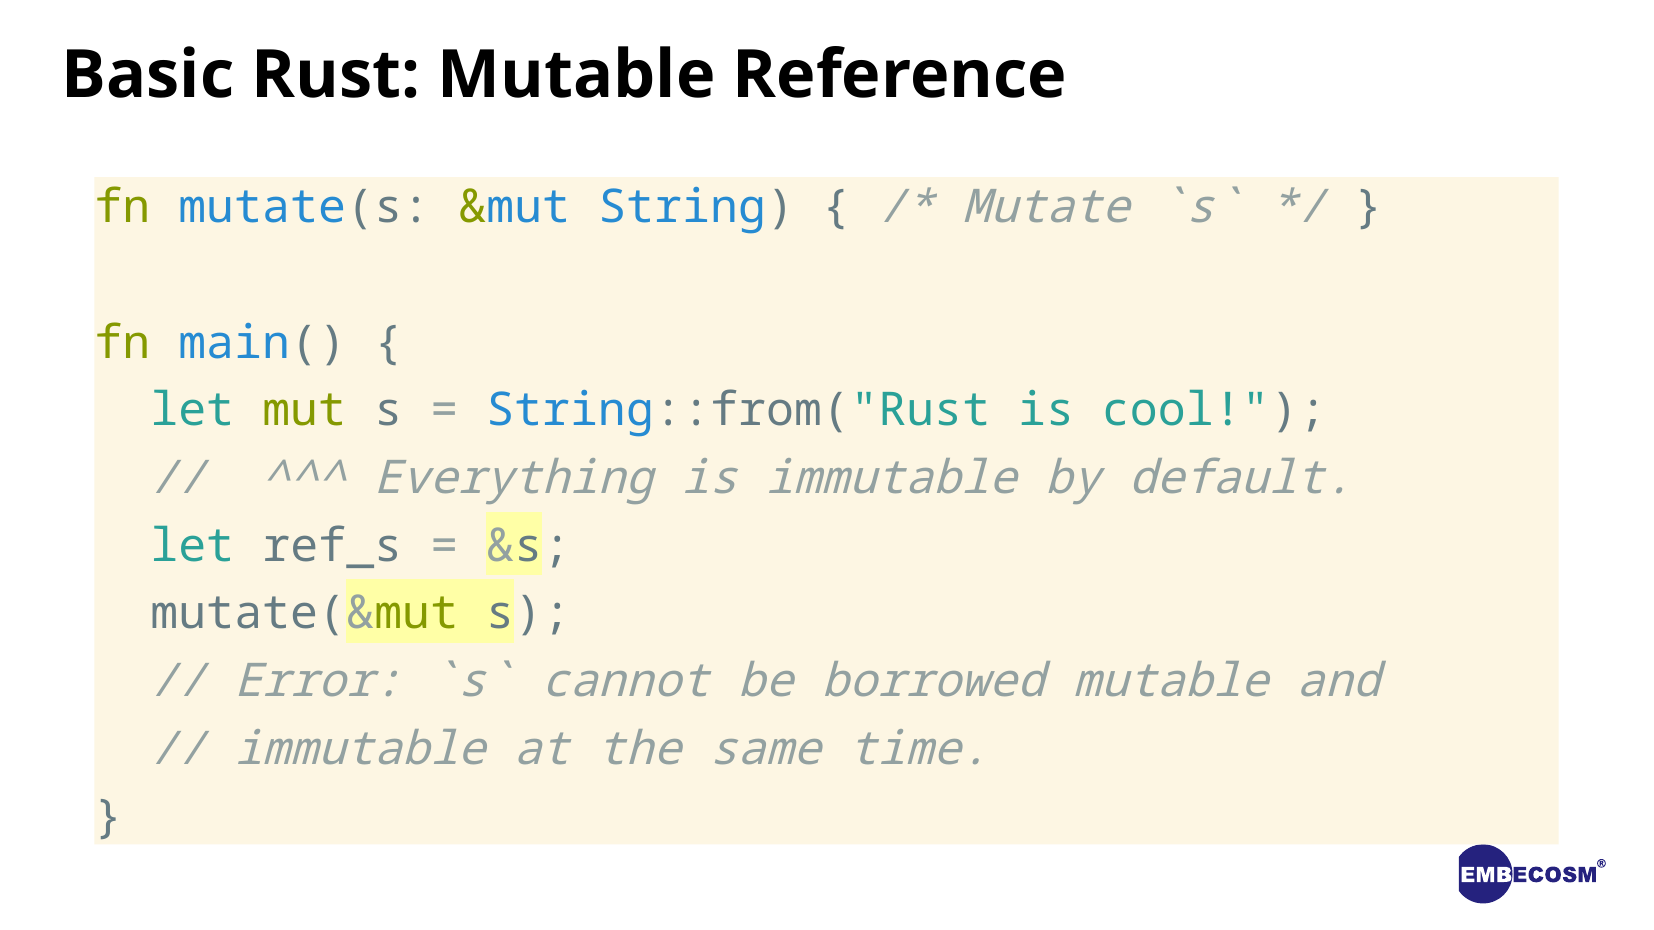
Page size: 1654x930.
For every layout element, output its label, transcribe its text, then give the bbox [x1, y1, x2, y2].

list fn mutate(s: &mut String) { /* Mutate `s` */ } fn main() { let mut s = String::from("Rust is cool!"); // ^^^ Everything is immutable by default. let ref_s = &s; mutate(&mut s); // Error: `s` cannot be borrowed mutable and // immutable at the same time. } [94, 177, 1559, 845]
title Basic Rust: Mutable Reference [47, 26, 1606, 178]
